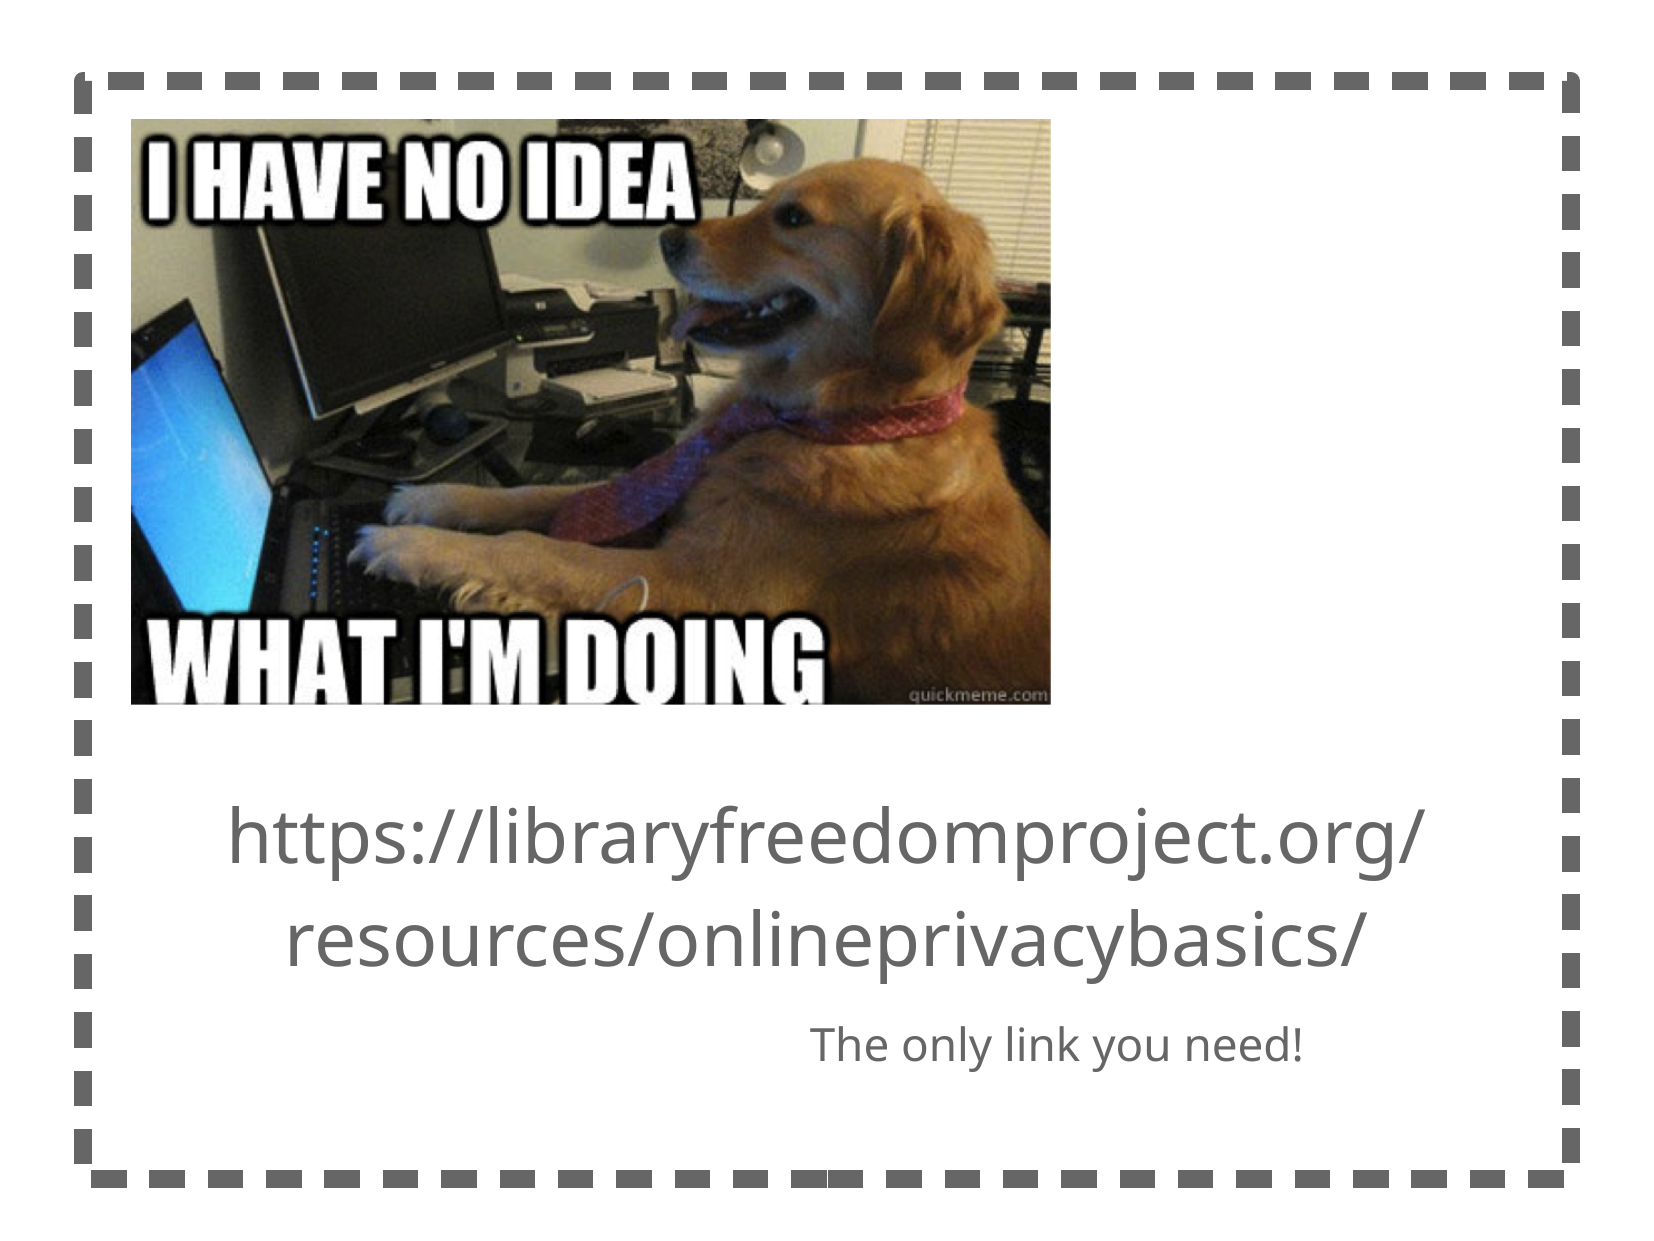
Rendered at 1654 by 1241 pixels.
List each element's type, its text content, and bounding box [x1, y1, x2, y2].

subtitle https://libraryfreedomproject.org/ resources/onlineprivacybasics/ [82, 81, 1571, 1179]
picture [131, 119, 1051, 706]
text_box The only link you need! [795, 1005, 1341, 1108]
